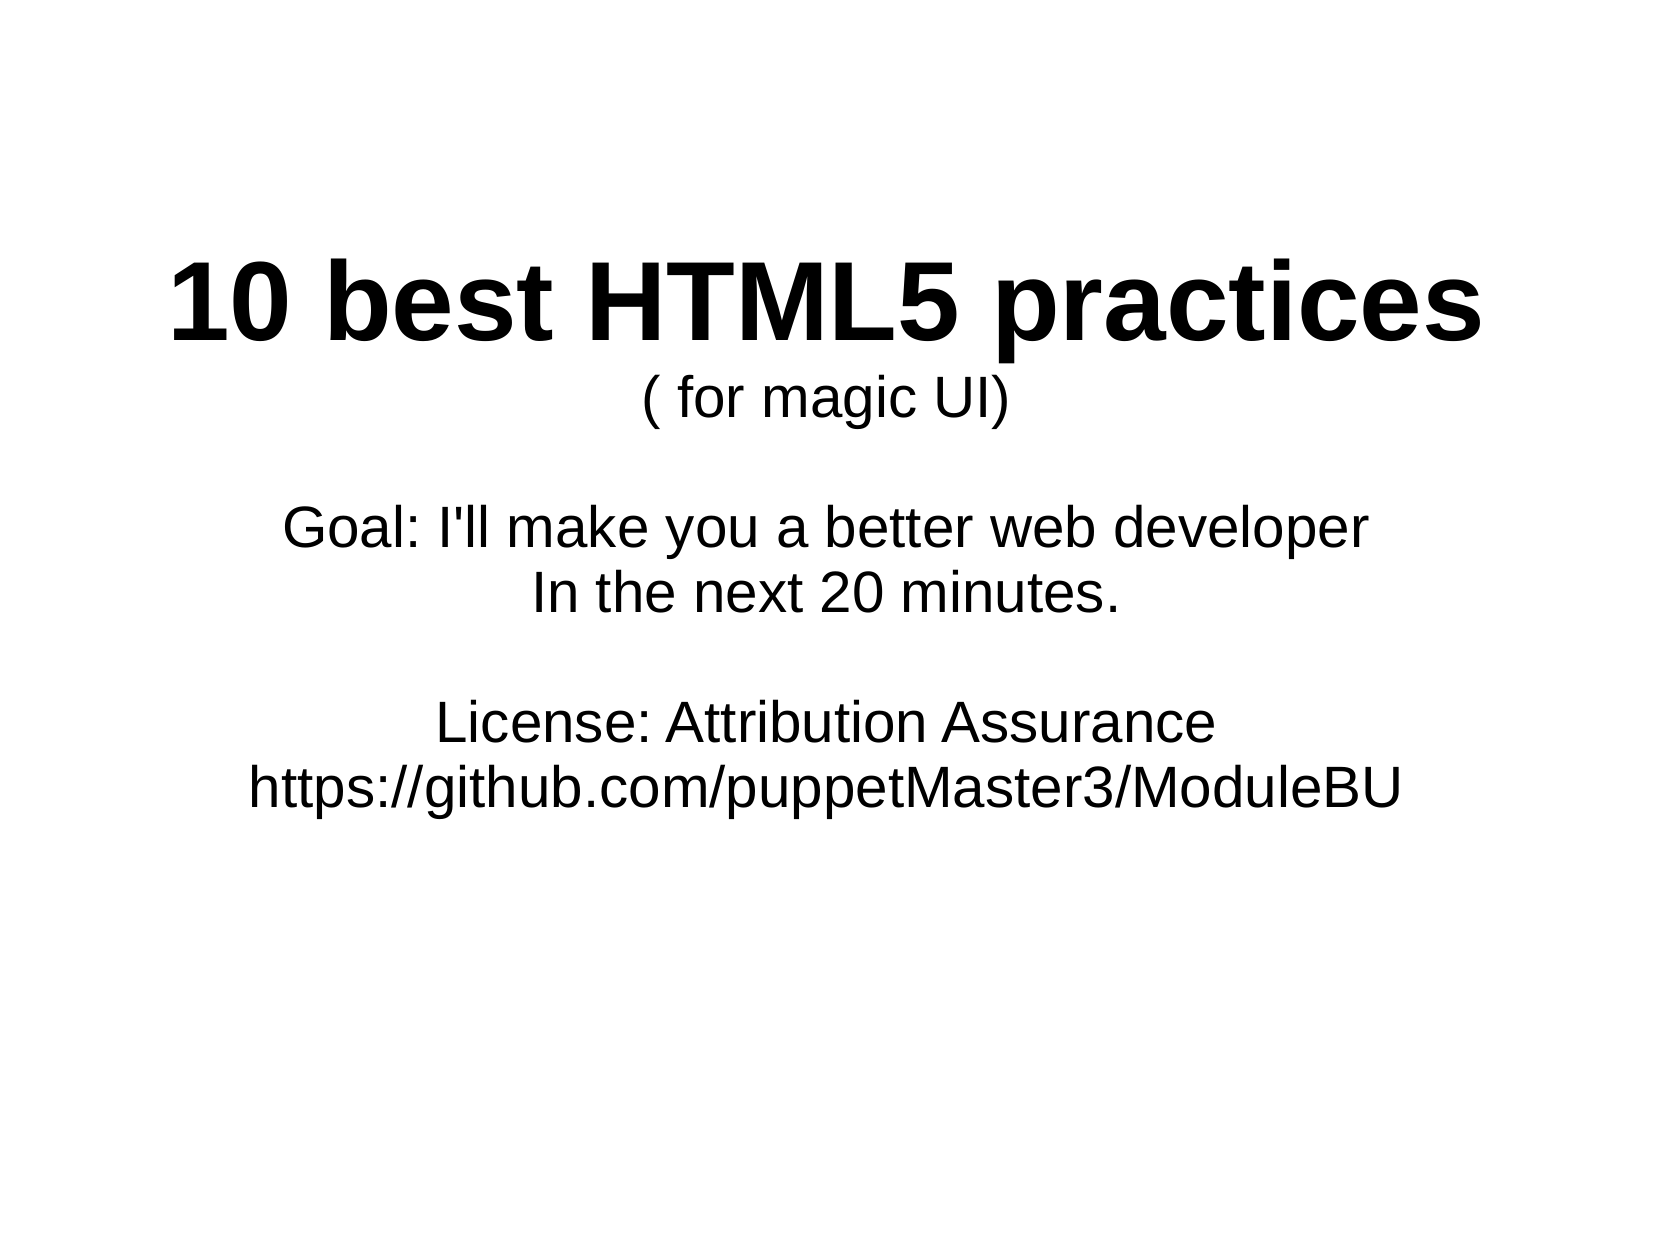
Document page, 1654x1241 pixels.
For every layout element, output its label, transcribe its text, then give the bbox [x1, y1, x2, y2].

subtitle 10 best HTML5 practices ( for magic UI) Goal: I'll make you a better web developer In the next 20 minutes. License: Attribution Assurance https://github.com/puppetMaster3/ModuleBU [82, 49, 1571, 1010]
